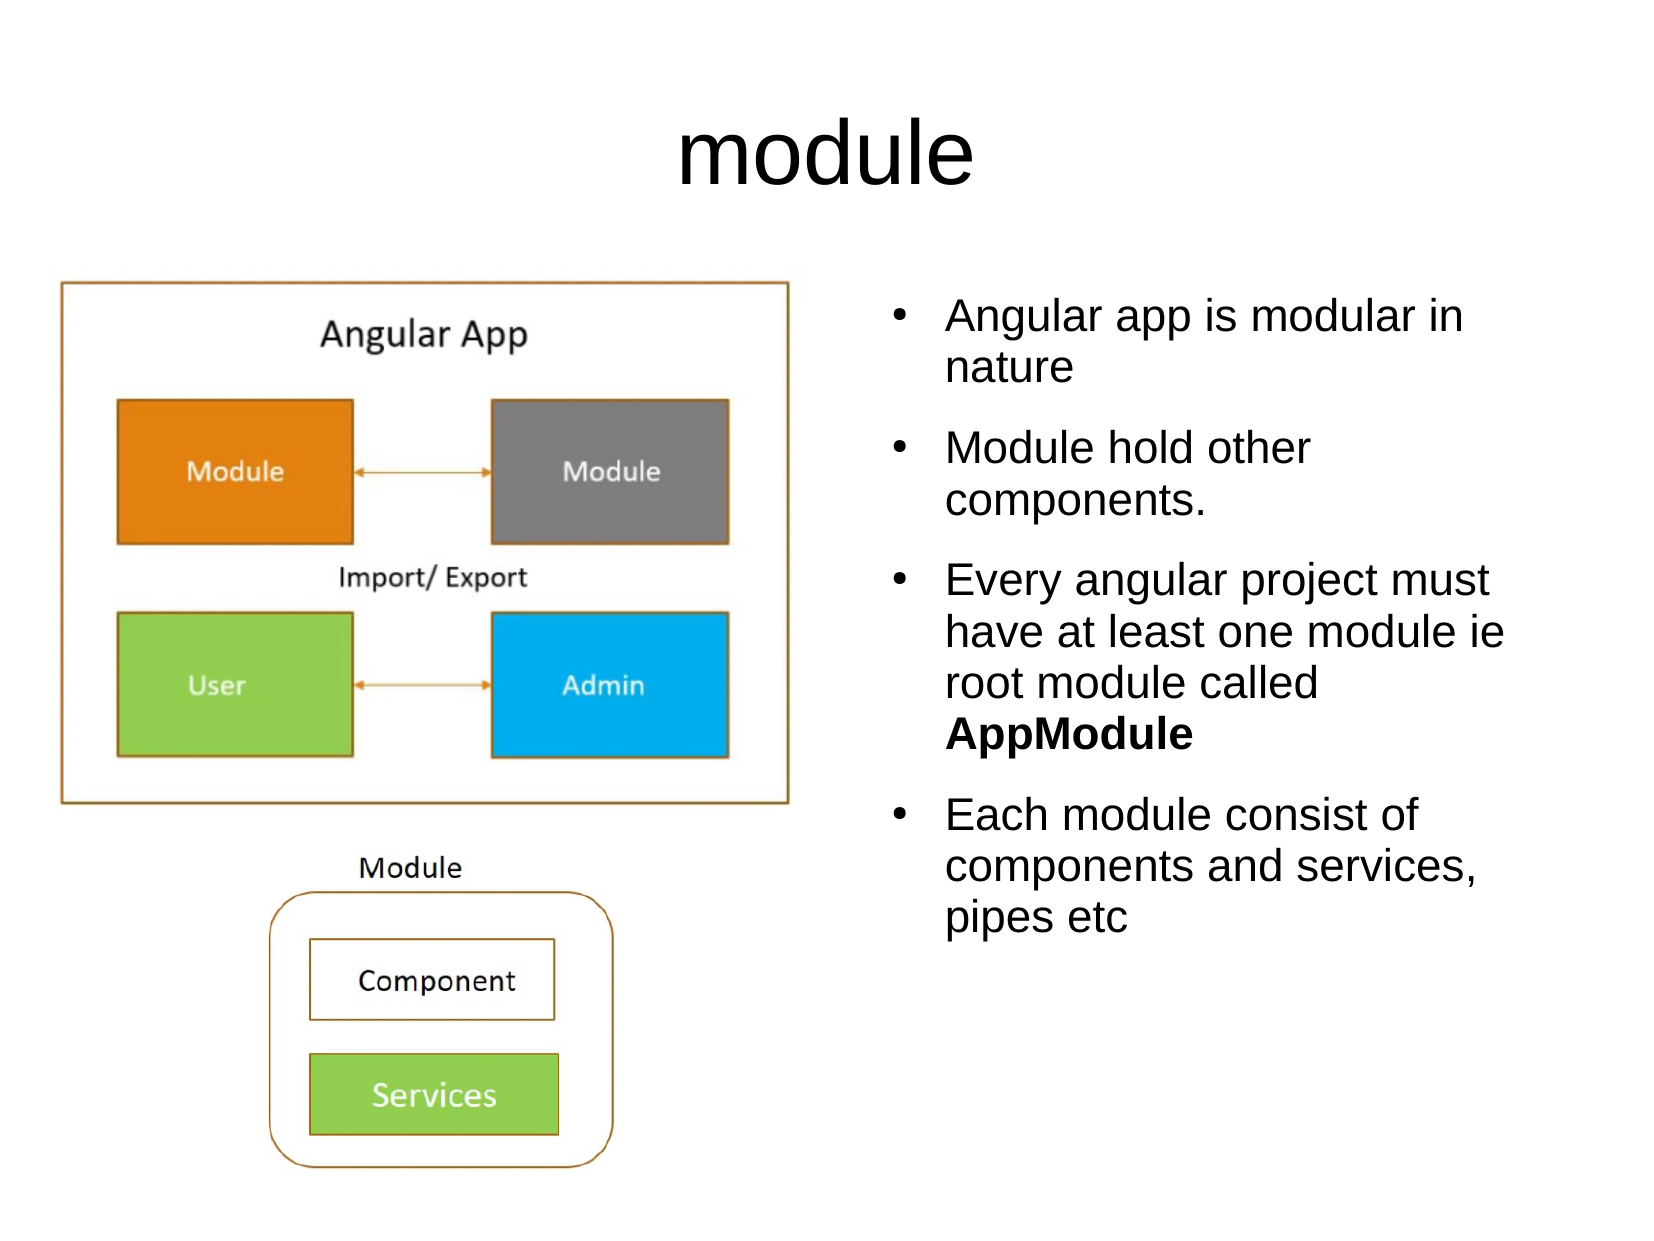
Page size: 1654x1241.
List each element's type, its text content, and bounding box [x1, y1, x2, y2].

list Angular app is modular in nature Module hold other components. Every angular project must have at least one module ie root module called AppModule Each module consist of components and services, pipes etc [874, 290, 1571, 1010]
picture [235, 847, 619, 1177]
title module [82, 49, 1571, 257]
picture [49, 270, 806, 810]
